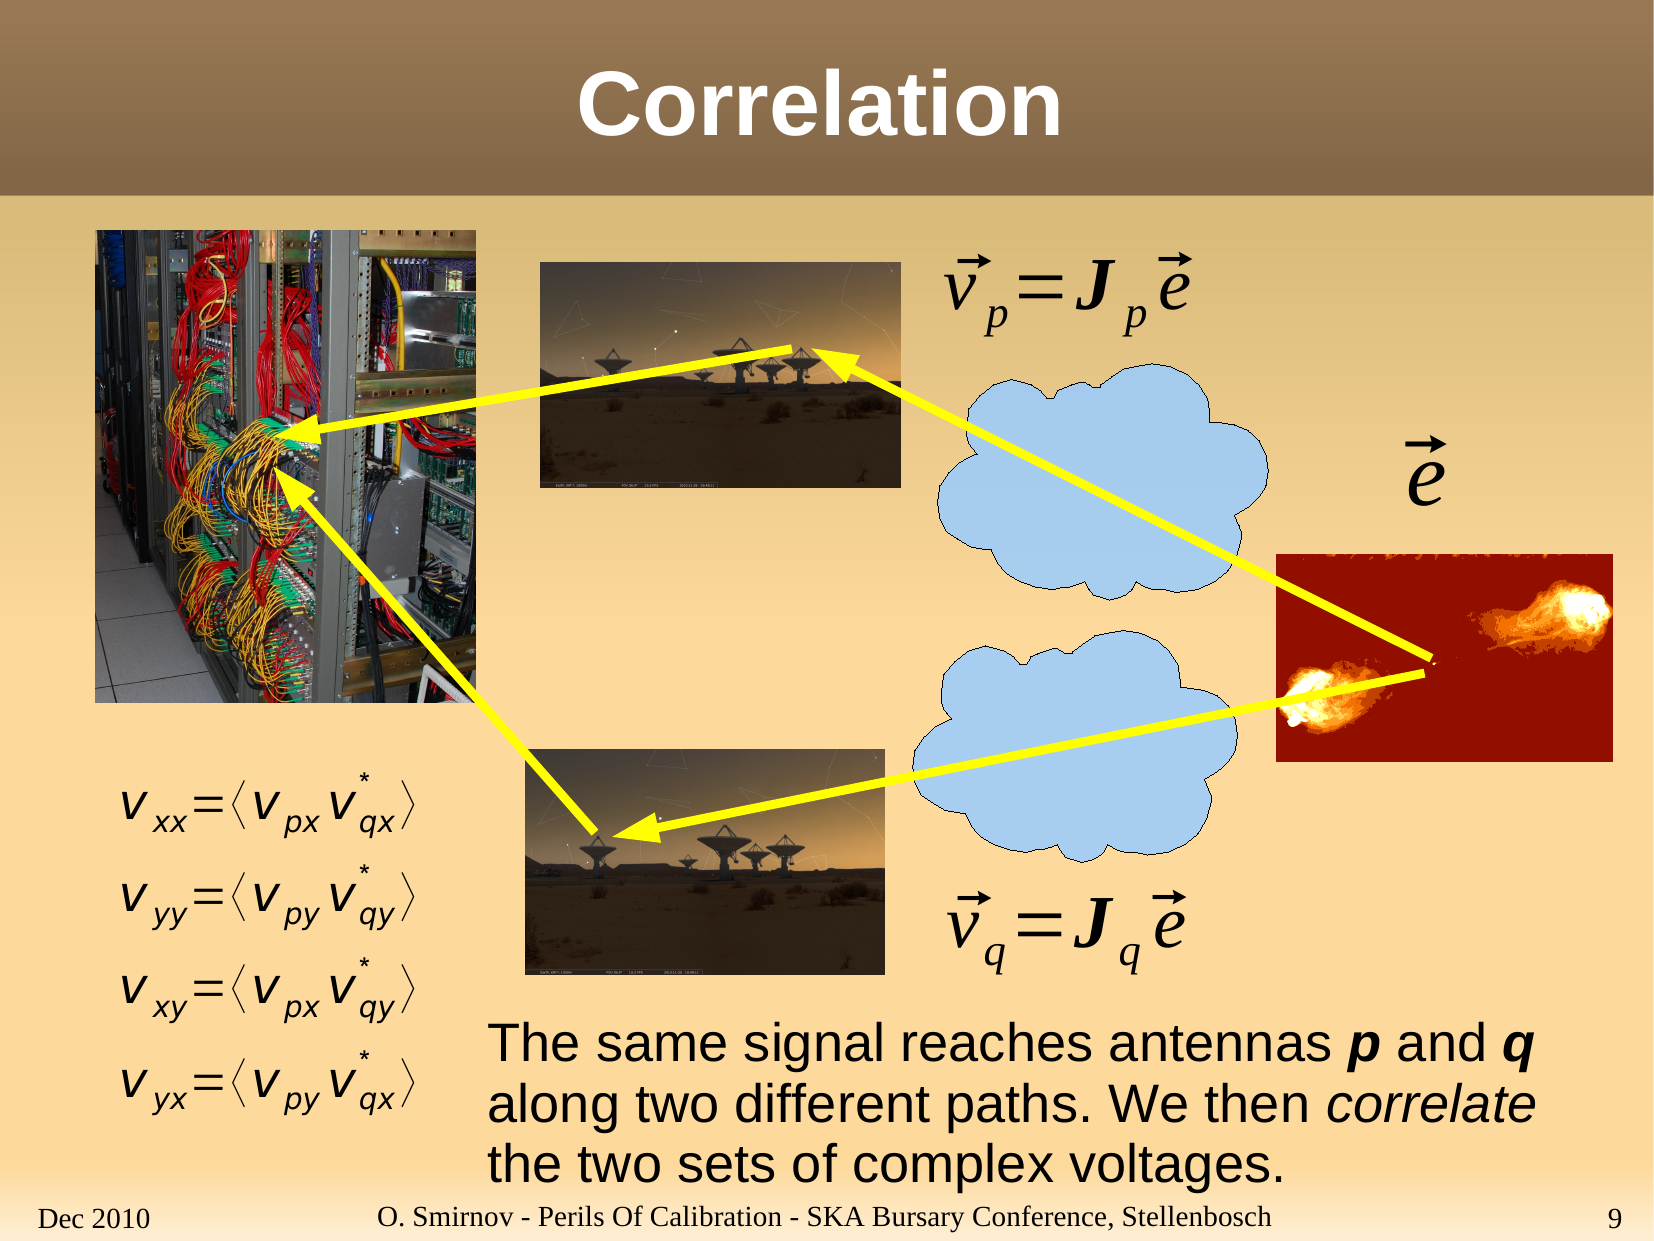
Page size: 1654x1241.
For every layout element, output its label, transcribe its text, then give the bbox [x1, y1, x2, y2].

text_box [967, 363, 1269, 555]
chart [937, 881, 1195, 976]
chart [112, 750, 423, 1208]
chart [935, 243, 1201, 338]
list The same signal reaches antennas p and q along two different paths. We then correlate the two sets of complex voltages. [487, 1012, 1613, 1241]
text_box [912, 630, 1230, 771]
picture [0, 0, 1654, 1241]
chart [1395, 424, 1455, 526]
title Correlation [76, 0, 1565, 208]
text_box [914, 717, 1238, 863]
picture [1613, 1210, 1618, 1227]
text_box [937, 432, 1232, 601]
